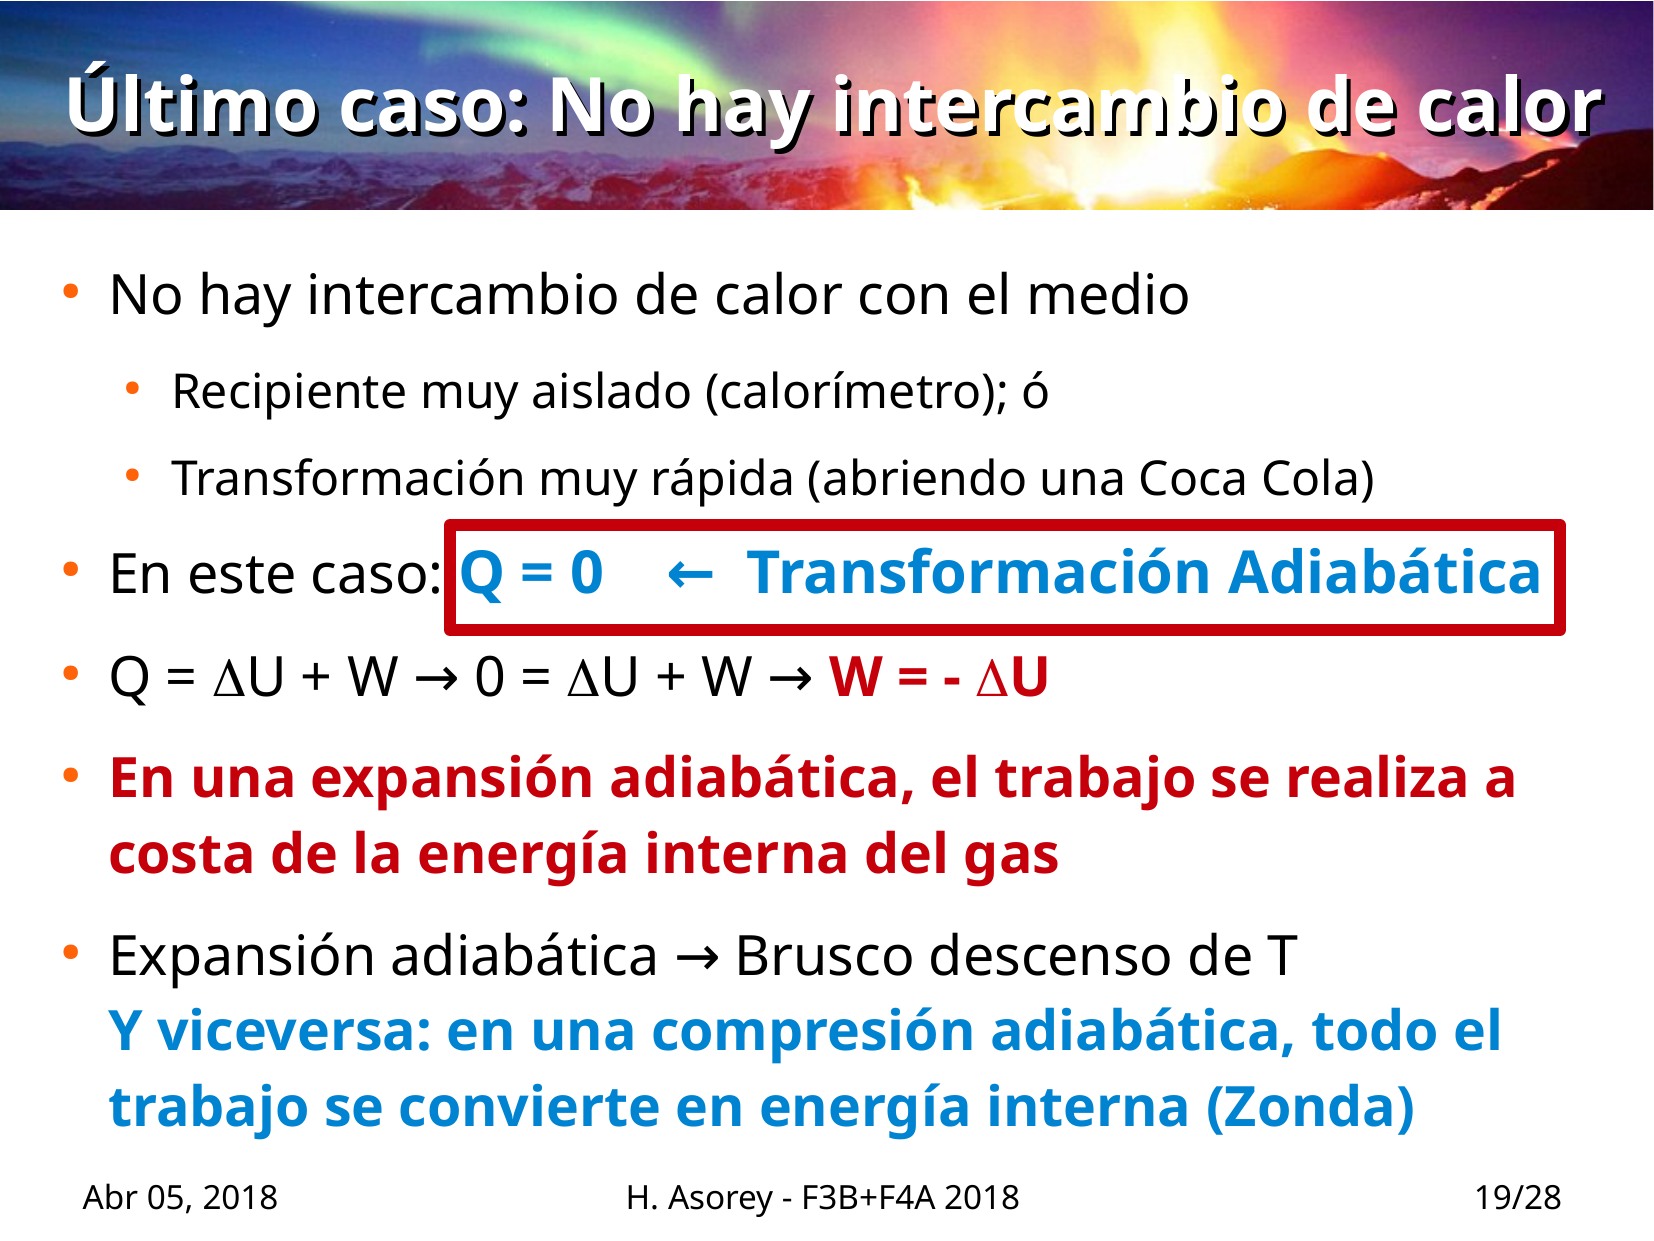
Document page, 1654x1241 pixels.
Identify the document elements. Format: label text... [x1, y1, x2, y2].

picture [0, 1, 1654, 210]
list No hay intercambio de calor con el medio Recipiente muy aislado (calorímetro); ó Transformación muy rápida (abriendo una Coca Cola) En este caso: Q = 0 ← Transformación Adiabática Q = DU + W → 0 = DU + W → W = - DU En una expansión adiabática, el trabajo se realiza a costa de la energía interna del gas Expansión adiabática → Brusco descenso de T Y viceversa: en una compresión adiabática, todo el trabajo se convierte en energía interna (Zonda) [45, 255, 1606, 1156]
title Último caso: No hay intercambio de calor [45, 15, 1606, 191]
